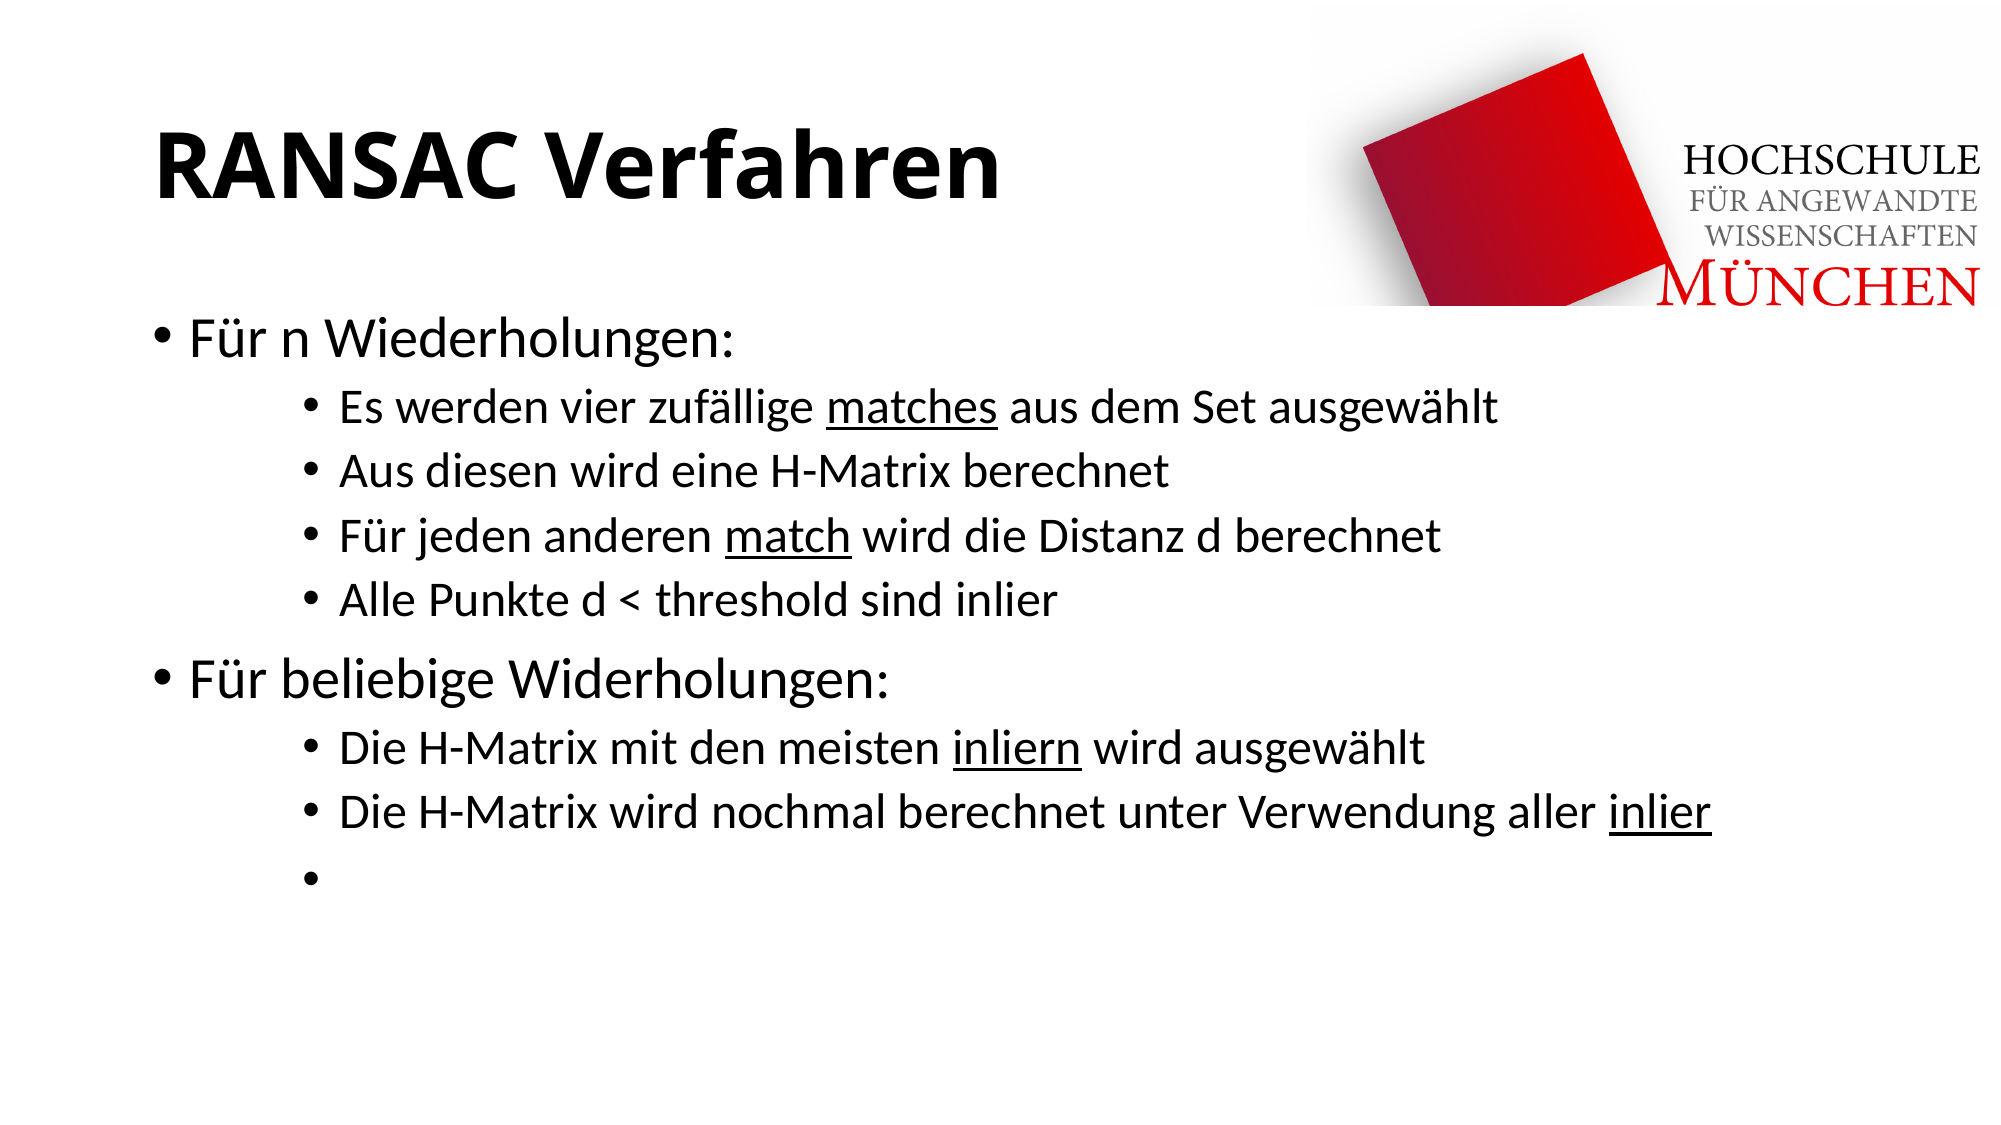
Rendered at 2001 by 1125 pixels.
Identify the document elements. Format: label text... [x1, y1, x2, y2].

title RANSAC Verfahren [137, 59, 1863, 278]
list Für n Wiederholungen: Es werden vier zufällige matches aus dem Set ausgewählt Aus diesen wird eine H-Matrix berechnet Für jeden anderen match wird die Distanz d berechnet Alle Punkte d < threshold sind inlier Für beliebige Widerholungen: Die H-Matrix mit den meisten inliern wird ausgewählt Die H-Matrix wird nochmal berechnet unter Verwendung aller inlier [137, 299, 1863, 1014]
